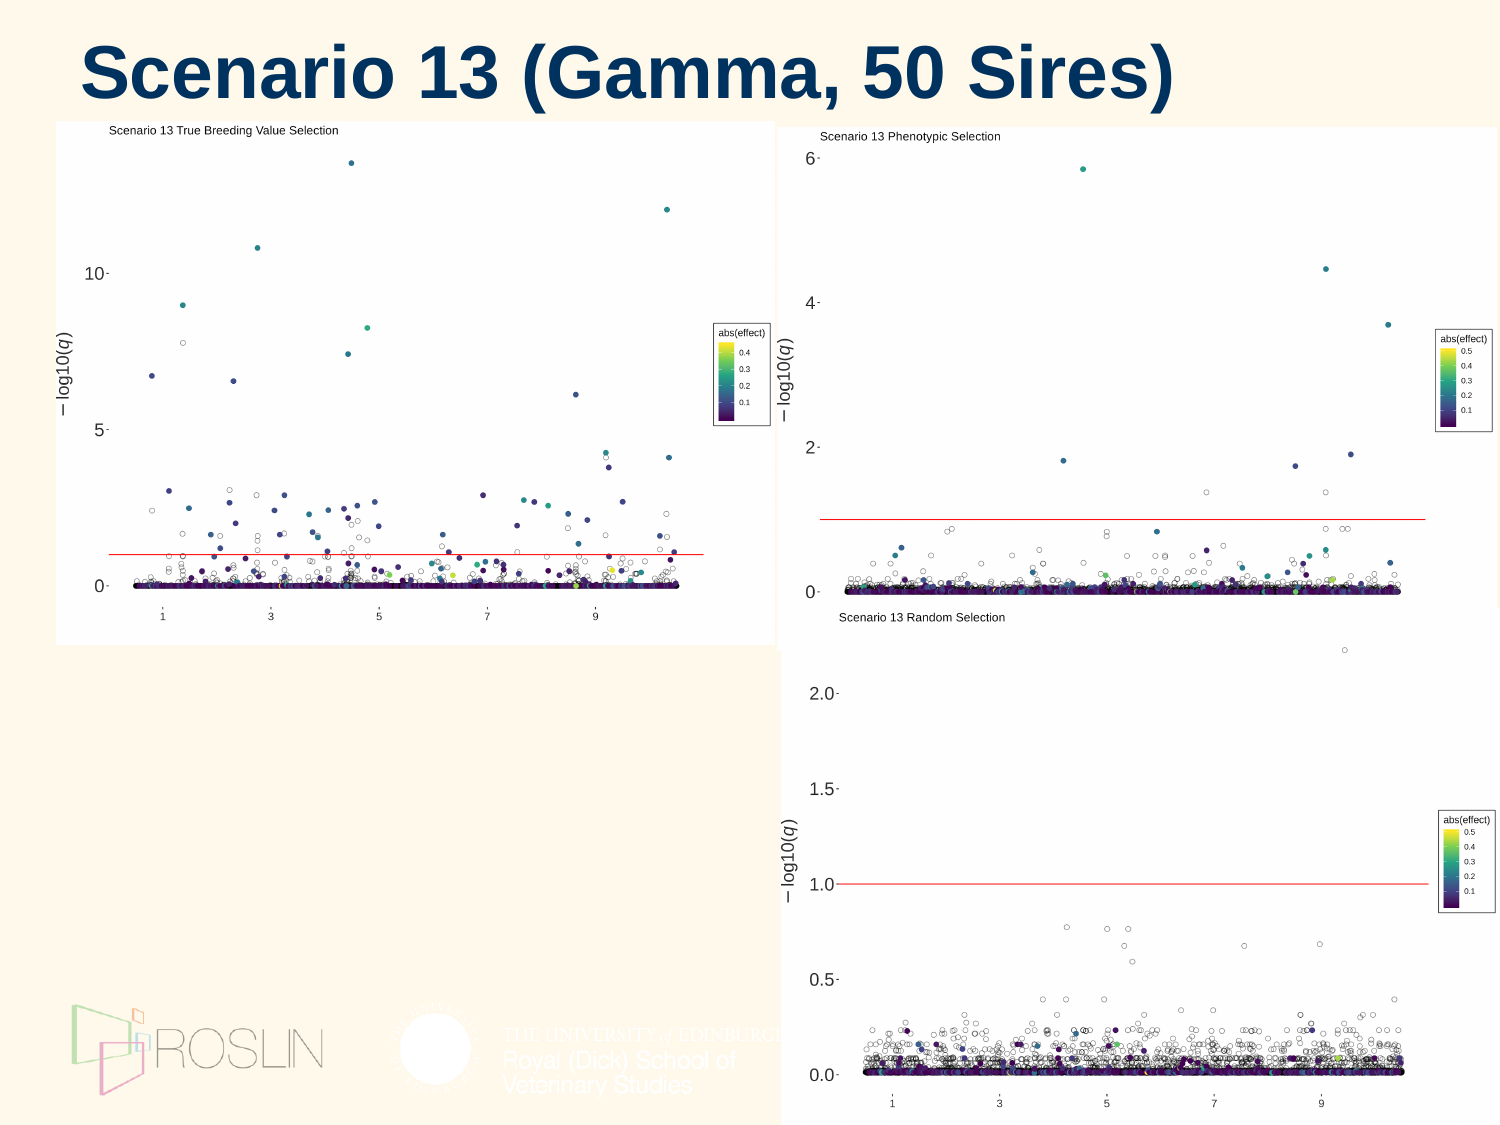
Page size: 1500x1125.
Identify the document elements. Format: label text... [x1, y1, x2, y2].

picture [64, 969, 336, 1118]
picture [777, 127, 1500, 1125]
title Scenario 13 (Gamma, 50 Sires) [64, 15, 1426, 122]
picture [56, 121, 775, 645]
